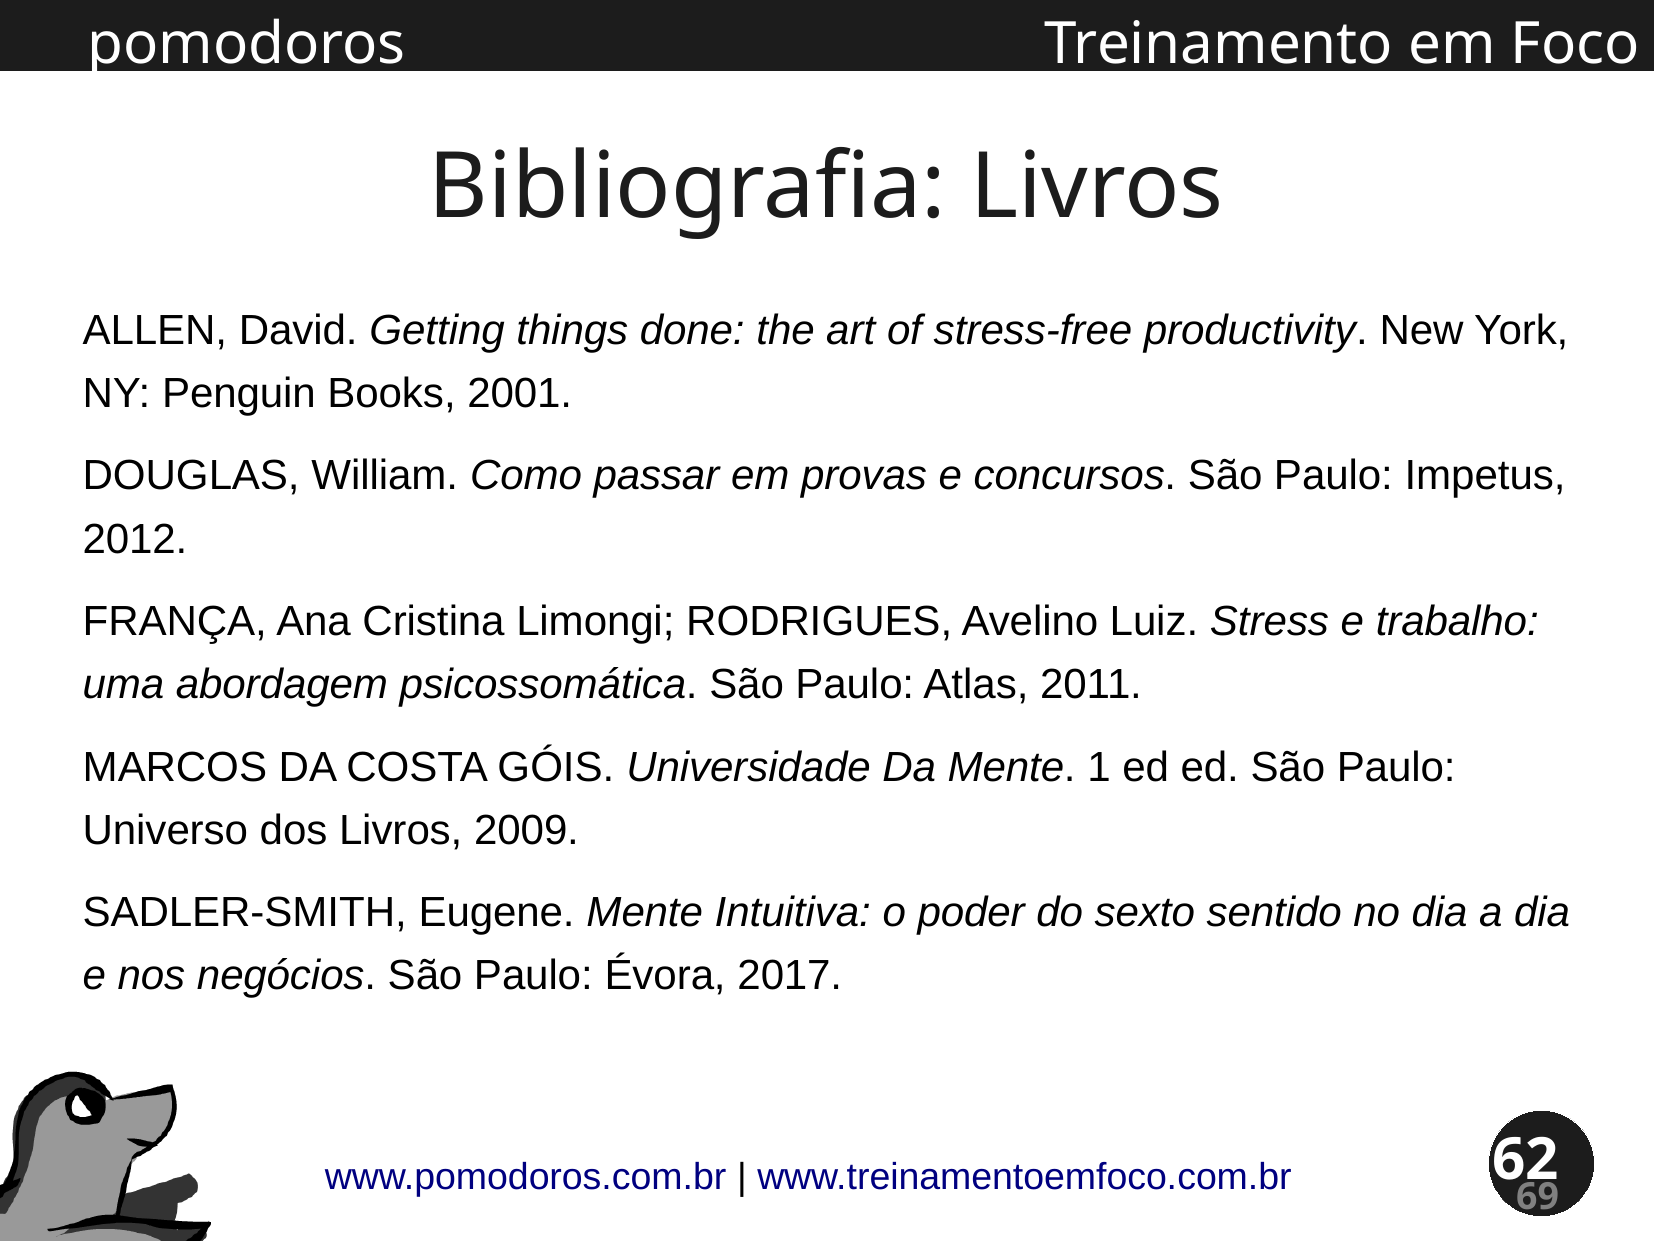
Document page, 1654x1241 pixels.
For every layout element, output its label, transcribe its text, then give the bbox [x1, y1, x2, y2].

picture [0, 1003, 249, 1241]
title Bibliografia: Livros [82, 78, 1571, 287]
list ALLEN, David. Getting things done: the art of stress-free productivity. New York, NY: Penguin Books, 2001. DOUGLAS, William. Como passar em provas e concursos. São Paulo: Impetus, 2012. FRANÇA, Ana Cristina Limongi; RODRIGUES, Avelino Luiz. Stress e trabalho: uma abordagem psicossomática. São Paulo: Atlas, 2011. MARCOS DA COSTA GÓIS. Universidade Da Mente. 1 ed ed. São Paulo: Universo dos Livros, 2009. SADLER-SMITH, Eugene. Mente Intuitiva: o poder do sexto sentido no dia a dia e nos negócios. São Paulo: Évora, 2017. [82, 290, 1571, 1010]
